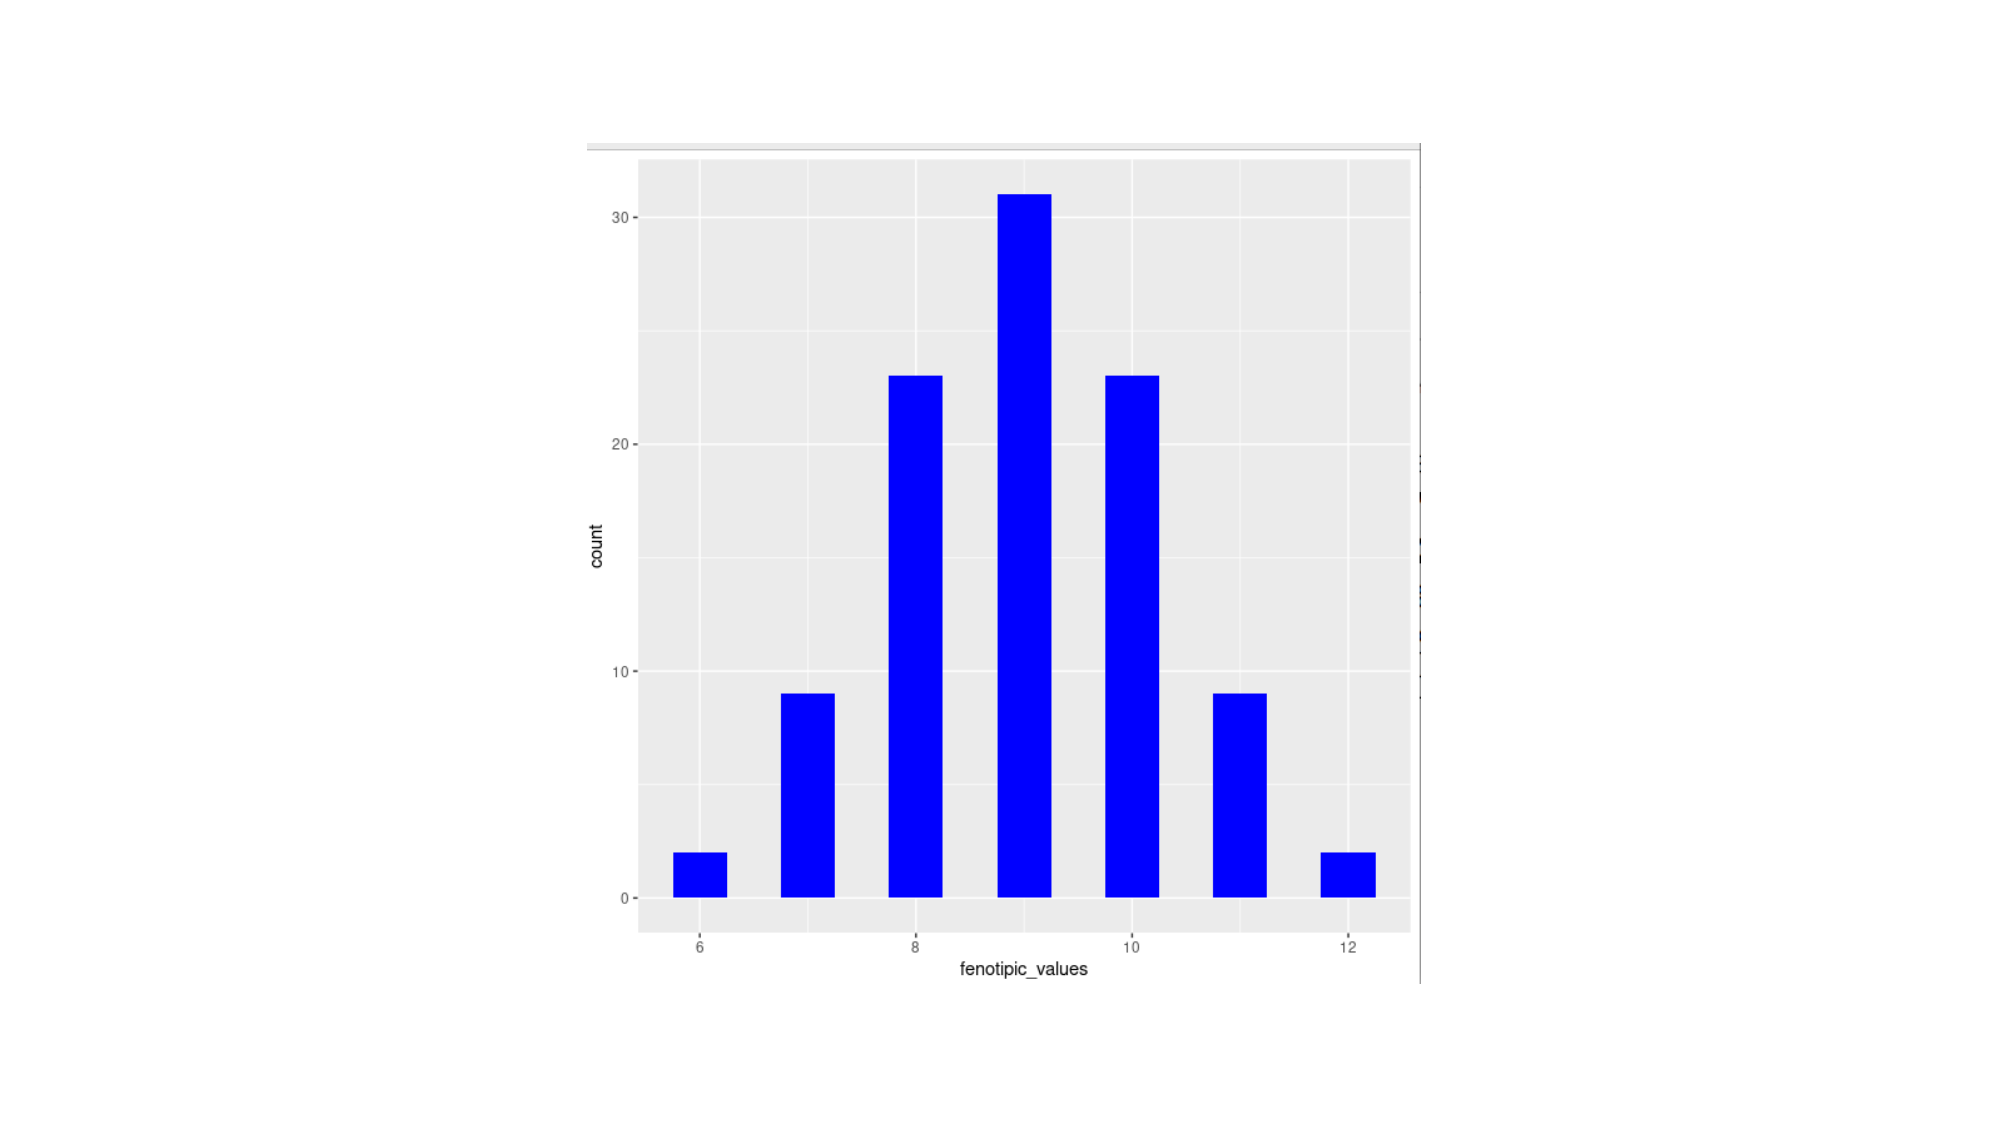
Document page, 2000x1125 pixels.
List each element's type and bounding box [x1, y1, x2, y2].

picture [587, 143, 1421, 984]
